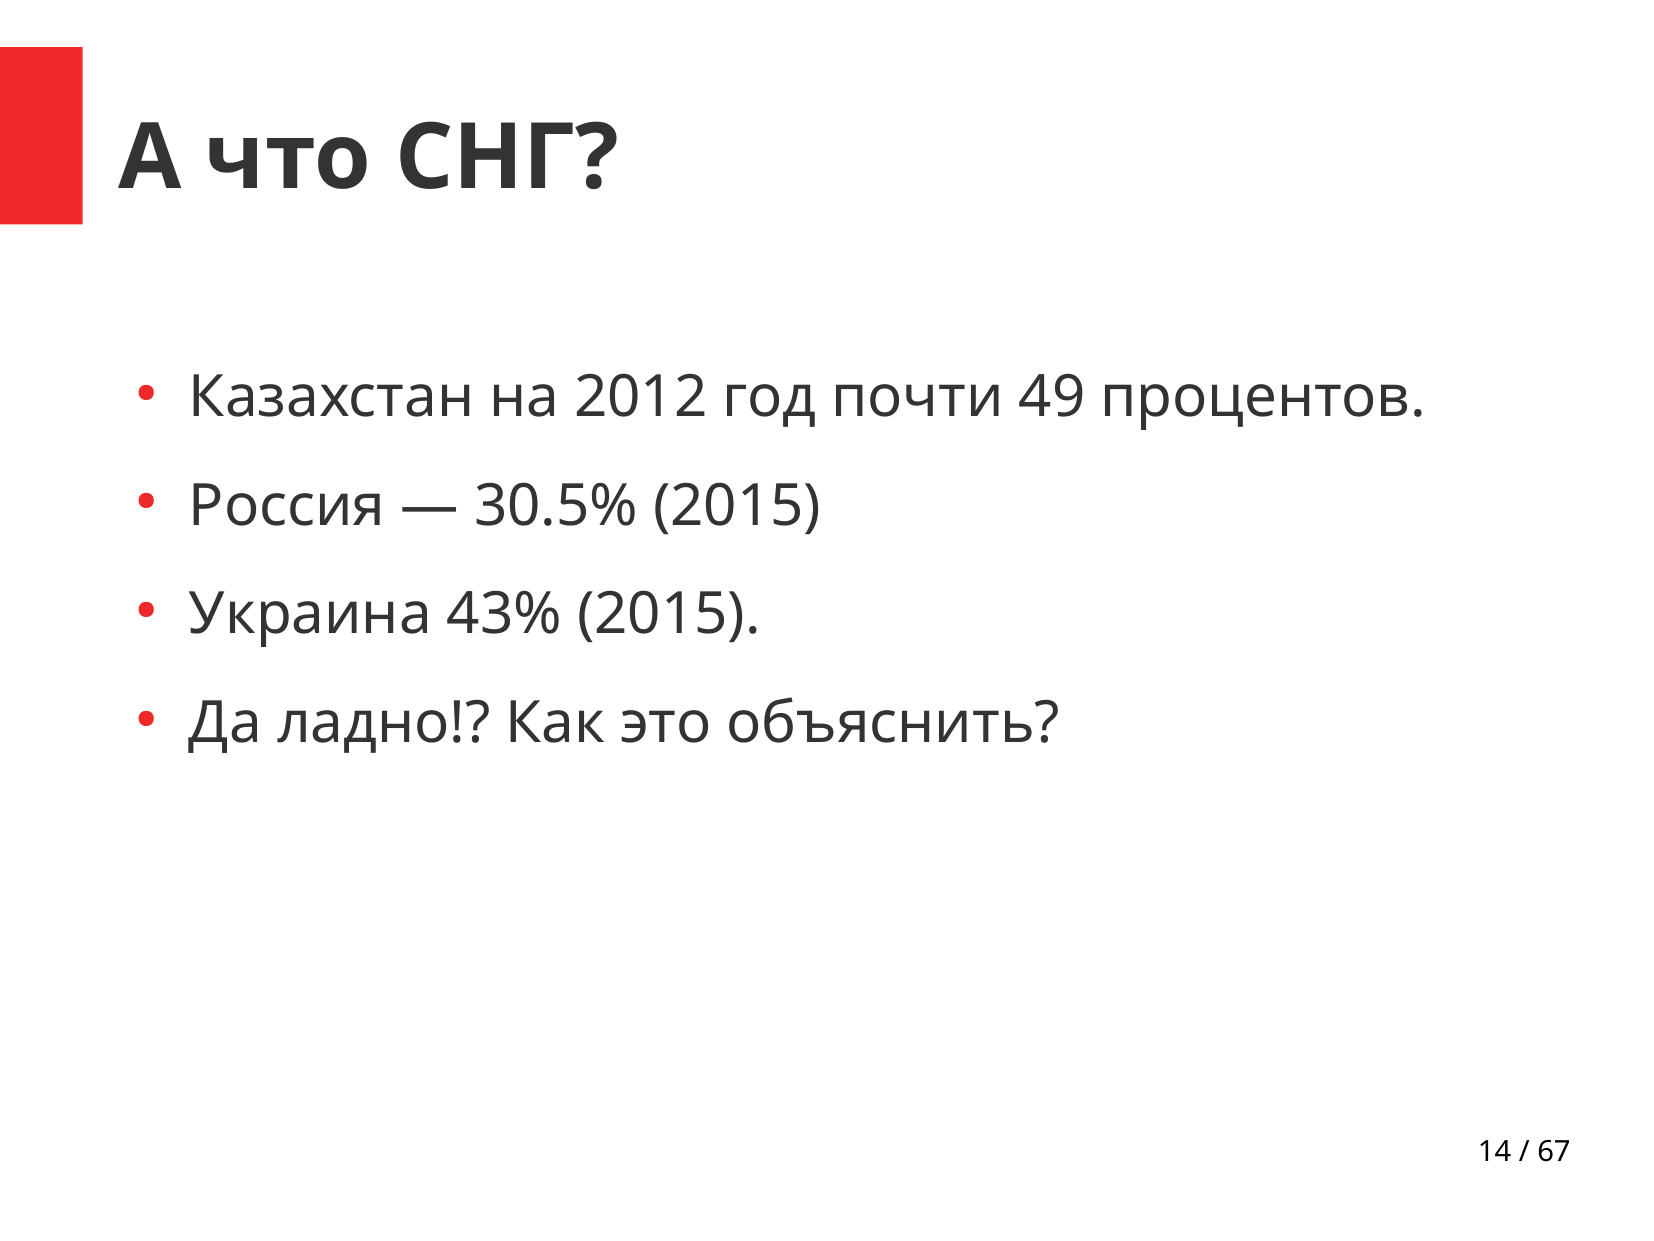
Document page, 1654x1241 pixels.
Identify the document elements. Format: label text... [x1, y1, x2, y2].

list Казахстан на 2012 год почти 49 процентов. Россия — 30.5% (2015) Украина 43% (2015). Да ладно!? Как это объяснить? [118, 354, 1536, 1074]
title А что СНГ? [118, 49, 1571, 257]
